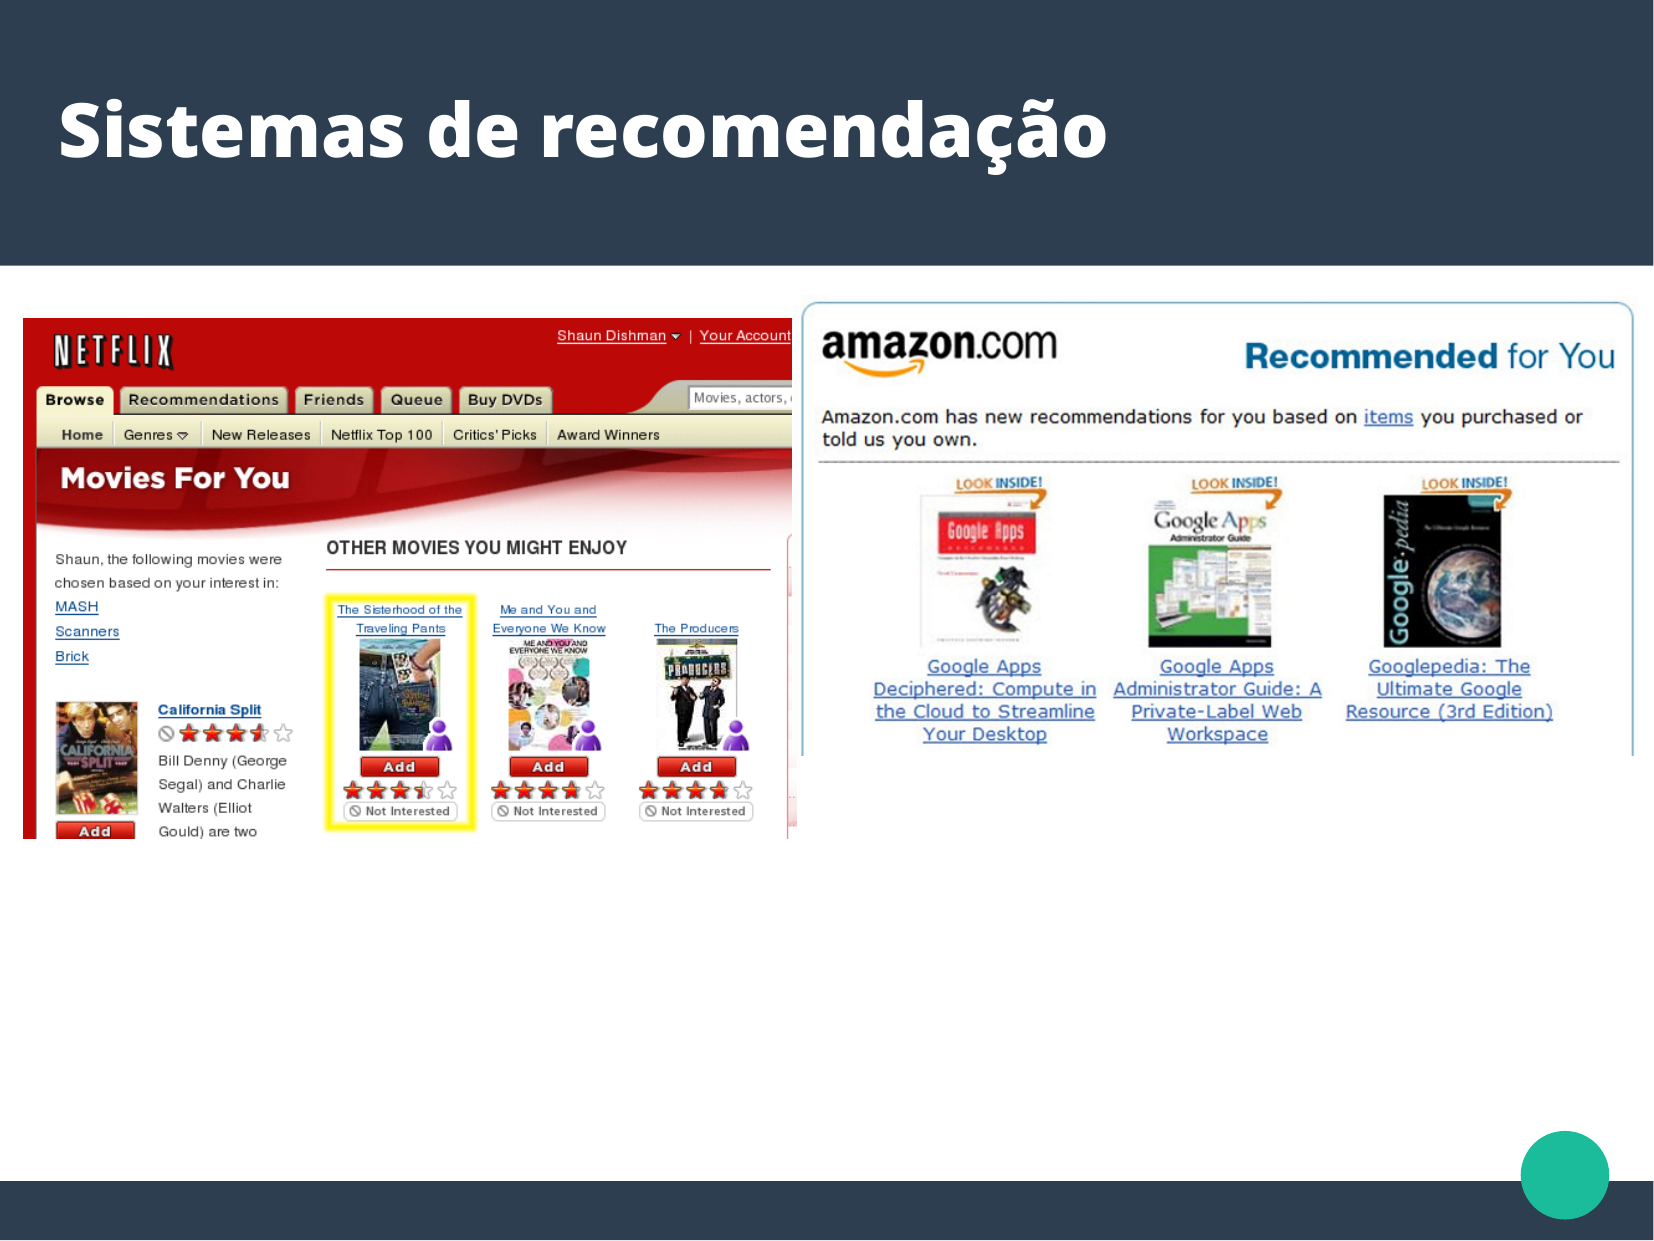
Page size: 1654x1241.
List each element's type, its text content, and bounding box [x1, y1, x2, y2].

picture [23, 295, 1642, 839]
title Sistemas de recomendação [59, 49, 1595, 207]
